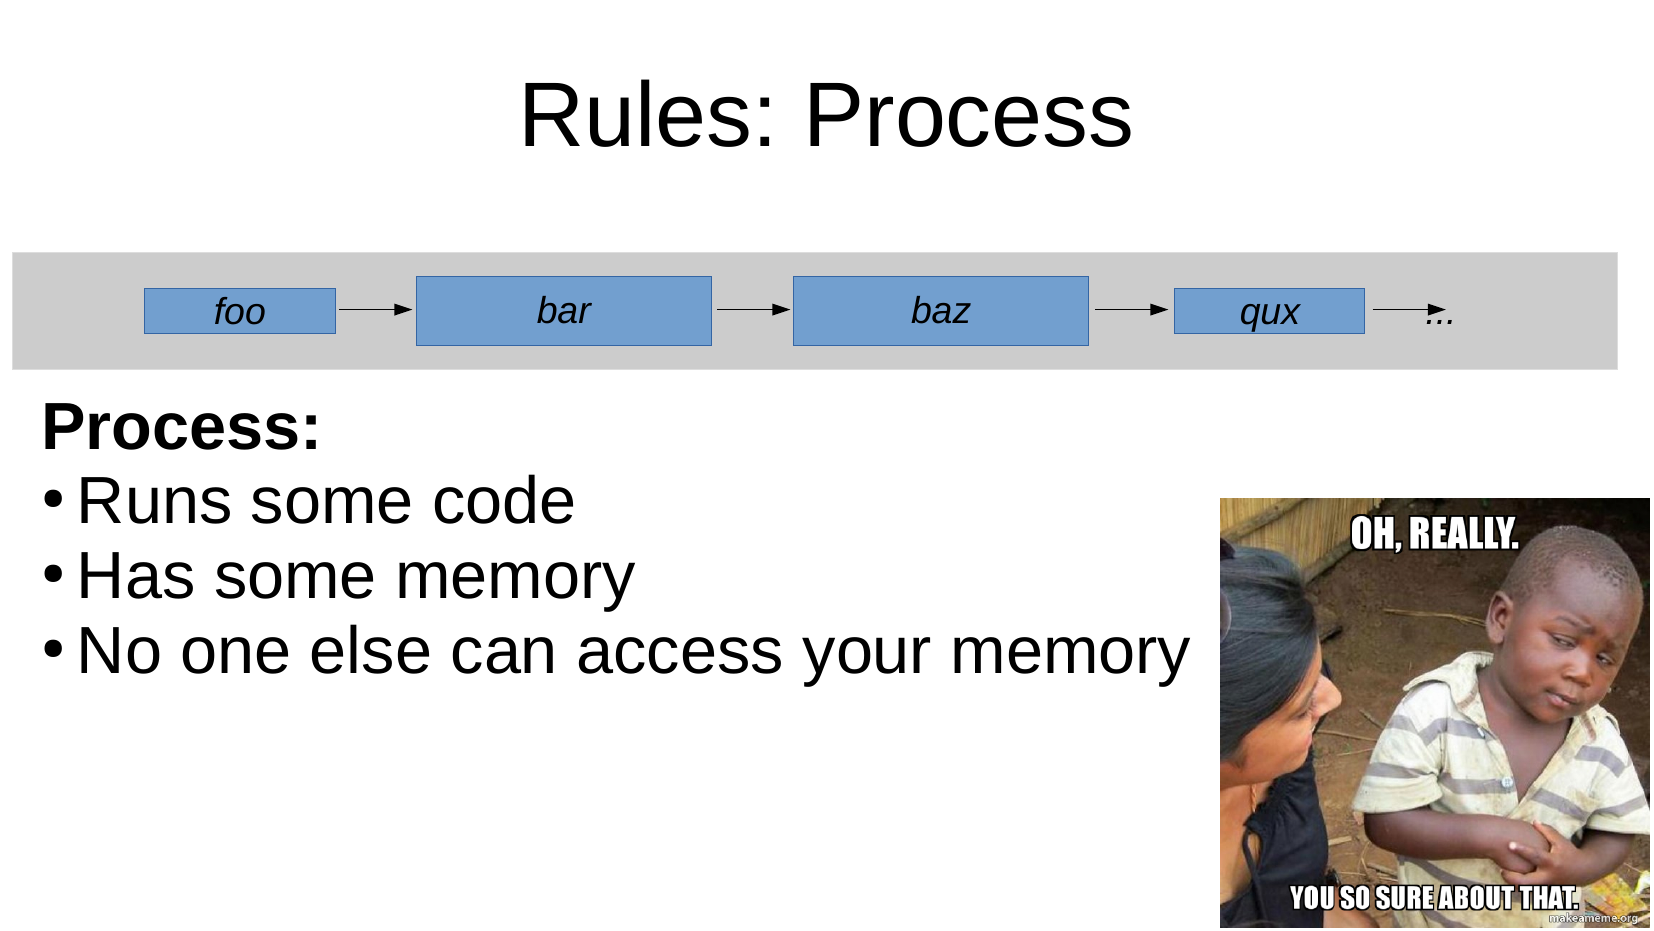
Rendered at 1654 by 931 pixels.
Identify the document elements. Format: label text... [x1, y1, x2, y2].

text_box [12, 252, 1618, 370]
text_box baz [793, 276, 1089, 346]
text_box bar [416, 276, 712, 346]
text_box qux [1174, 288, 1365, 334]
title Rules: Process [82, 37, 1571, 193]
subtitle Process: Runs some code Has some memory No one else can access your memory [41, 388, 1530, 911]
picture [1220, 498, 1650, 928]
text_box ... [1410, 282, 1603, 340]
text_box foo [144, 288, 336, 334]
